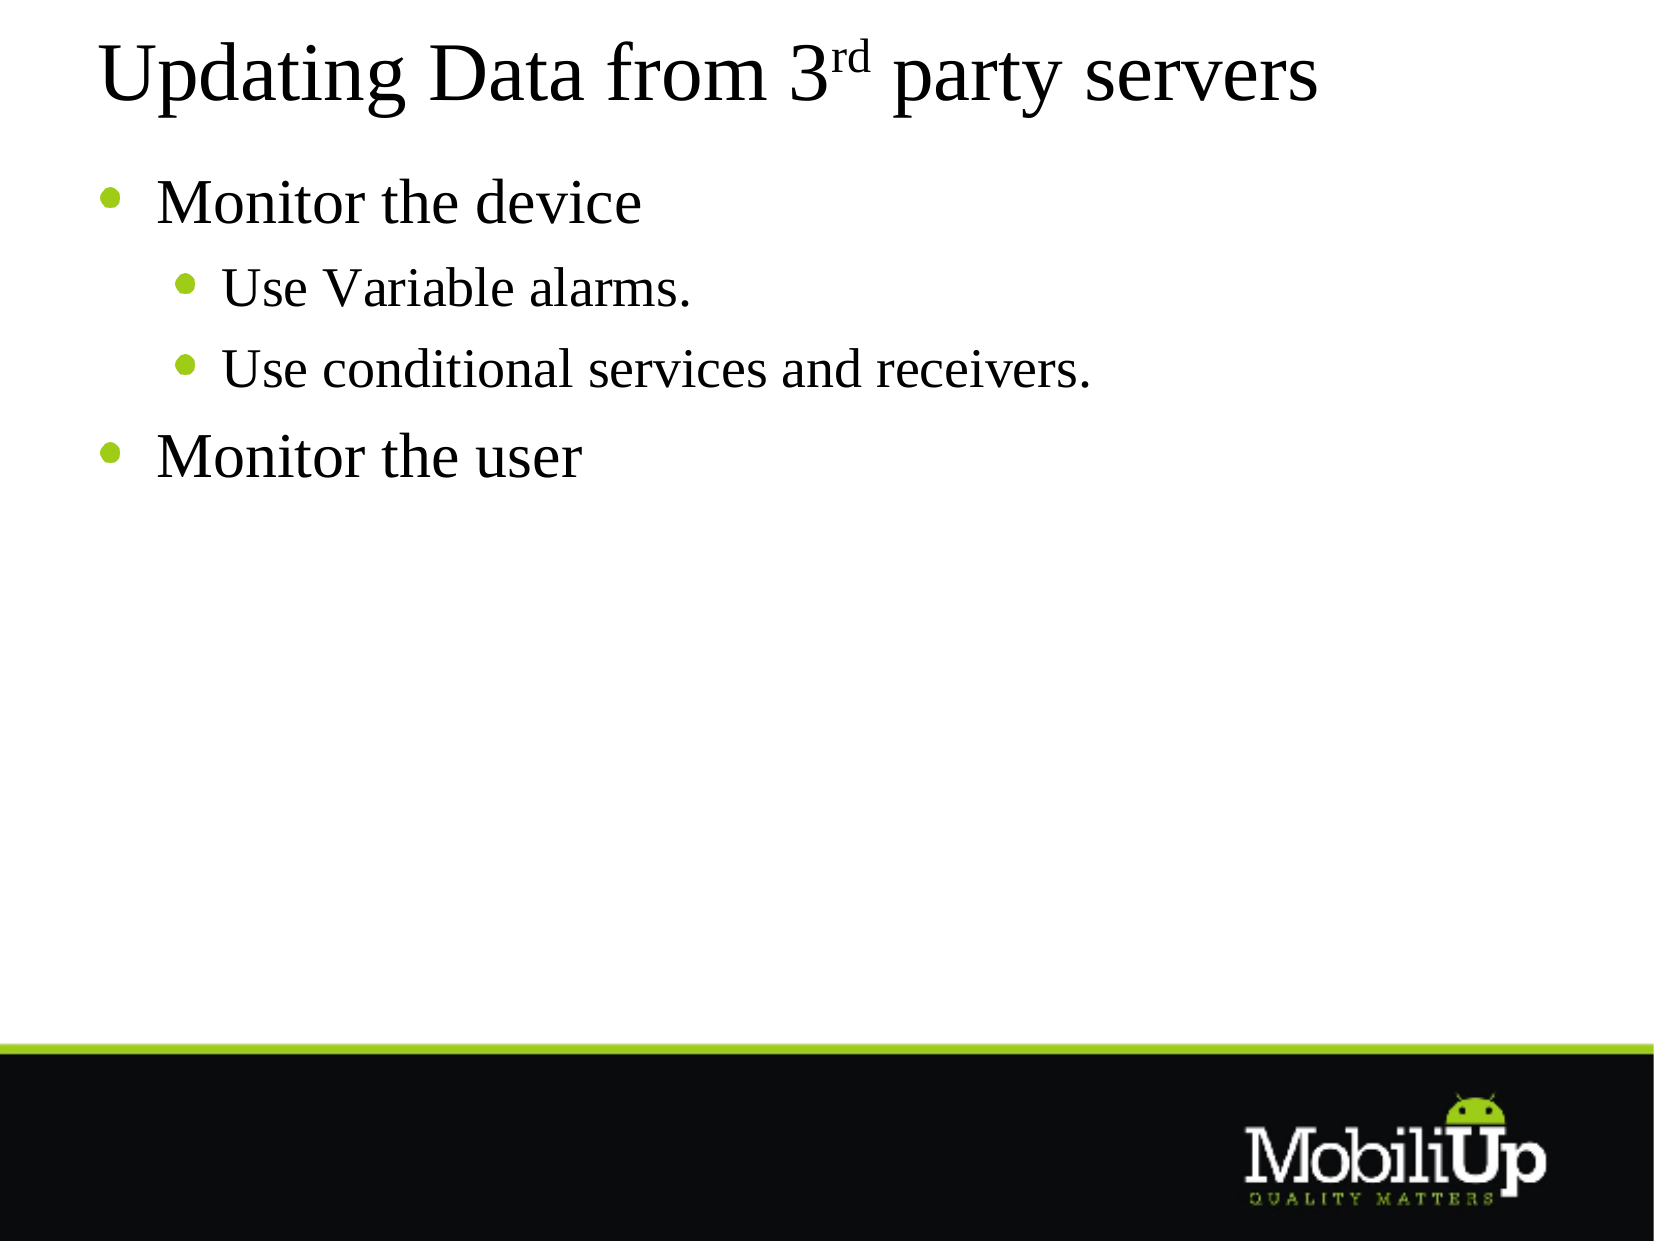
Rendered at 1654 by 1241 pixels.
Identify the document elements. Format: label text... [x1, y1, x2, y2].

list Monitor the device Use Variable alarms. Use conditional services and receivers. Monitor the user [85, 151, 1574, 871]
title Updating Data from 3rd party servers [82, 9, 1571, 125]
picture [0, 0, 1654, 1241]
